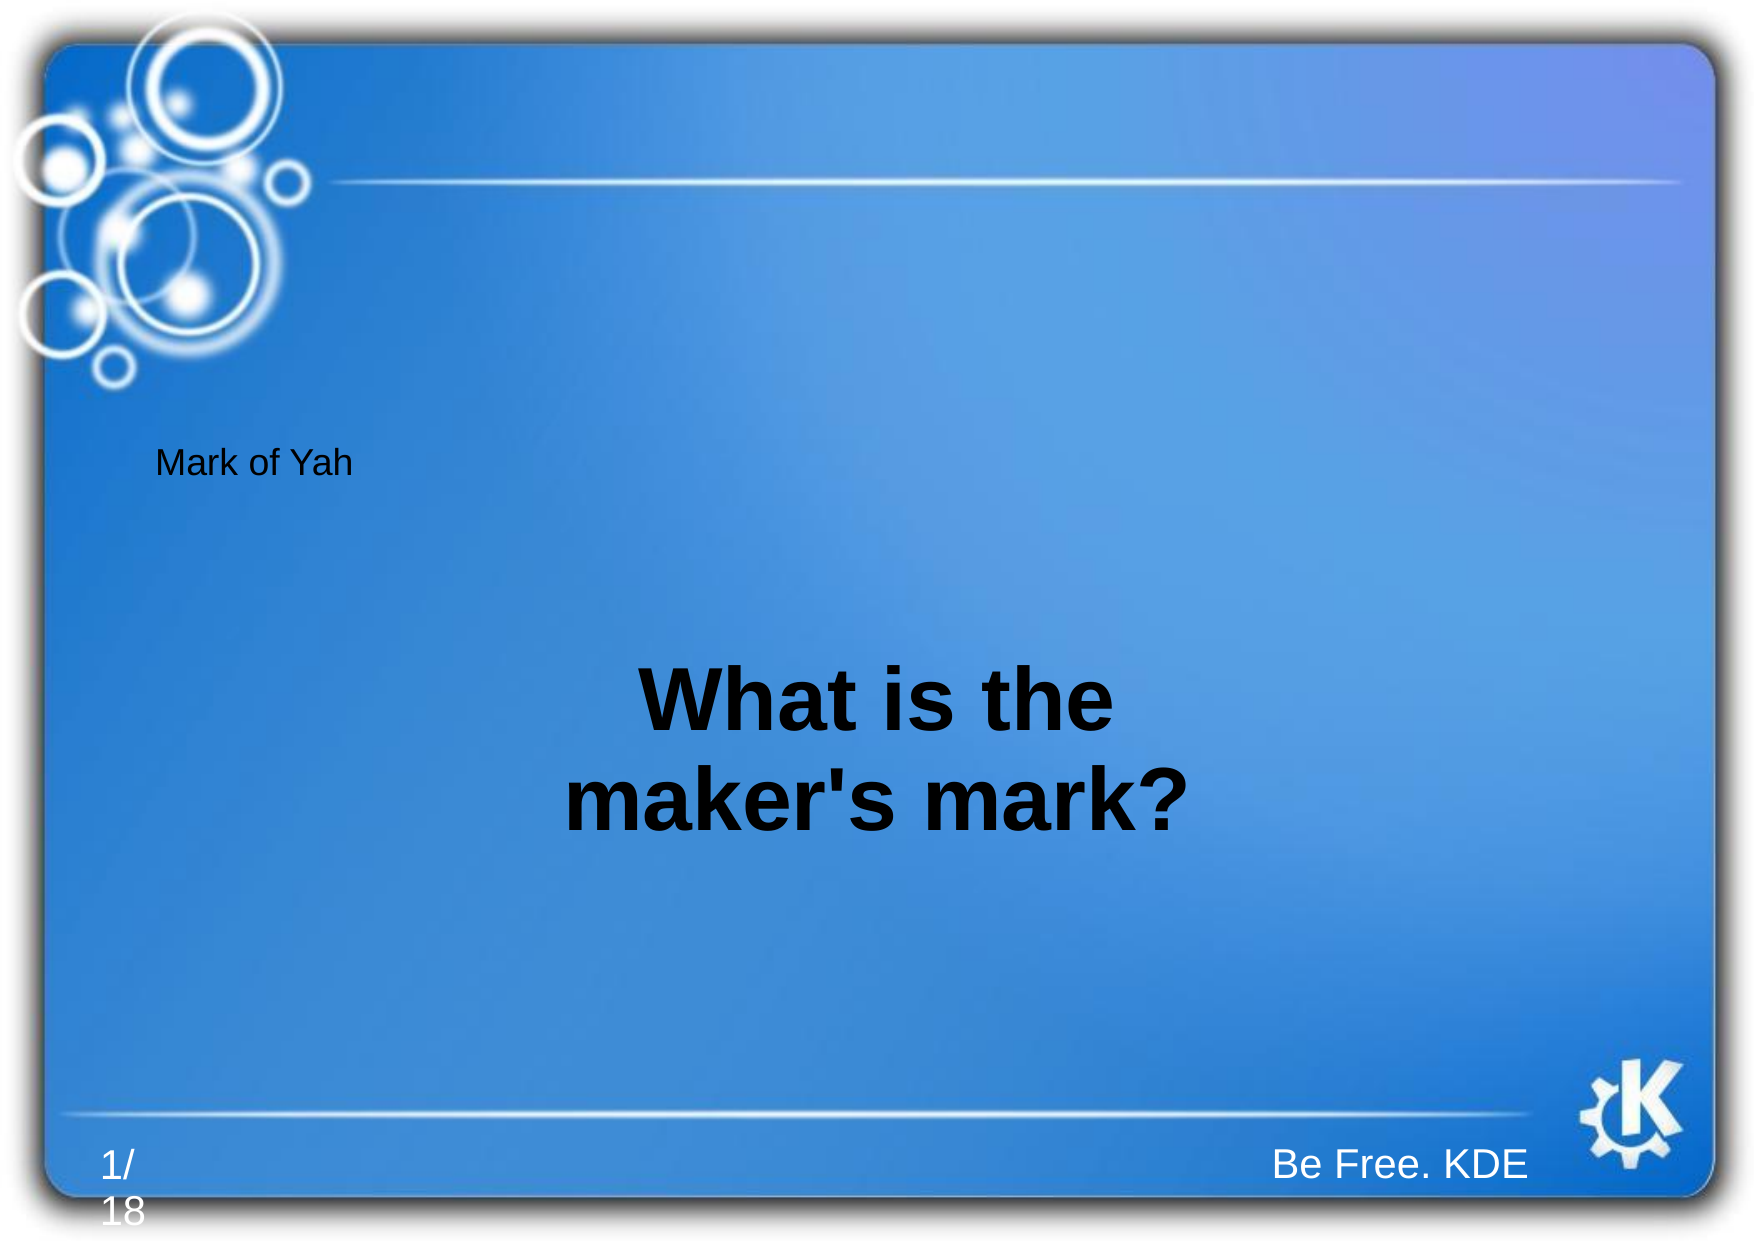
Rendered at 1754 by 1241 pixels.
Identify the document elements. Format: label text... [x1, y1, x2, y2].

text_box What is the maker's mark? [475, 642, 1279, 866]
text_box [859, 1001, 1708, 1216]
title Mark of Yah [140, 434, 1614, 608]
picture [0, 0, 1754, 1241]
